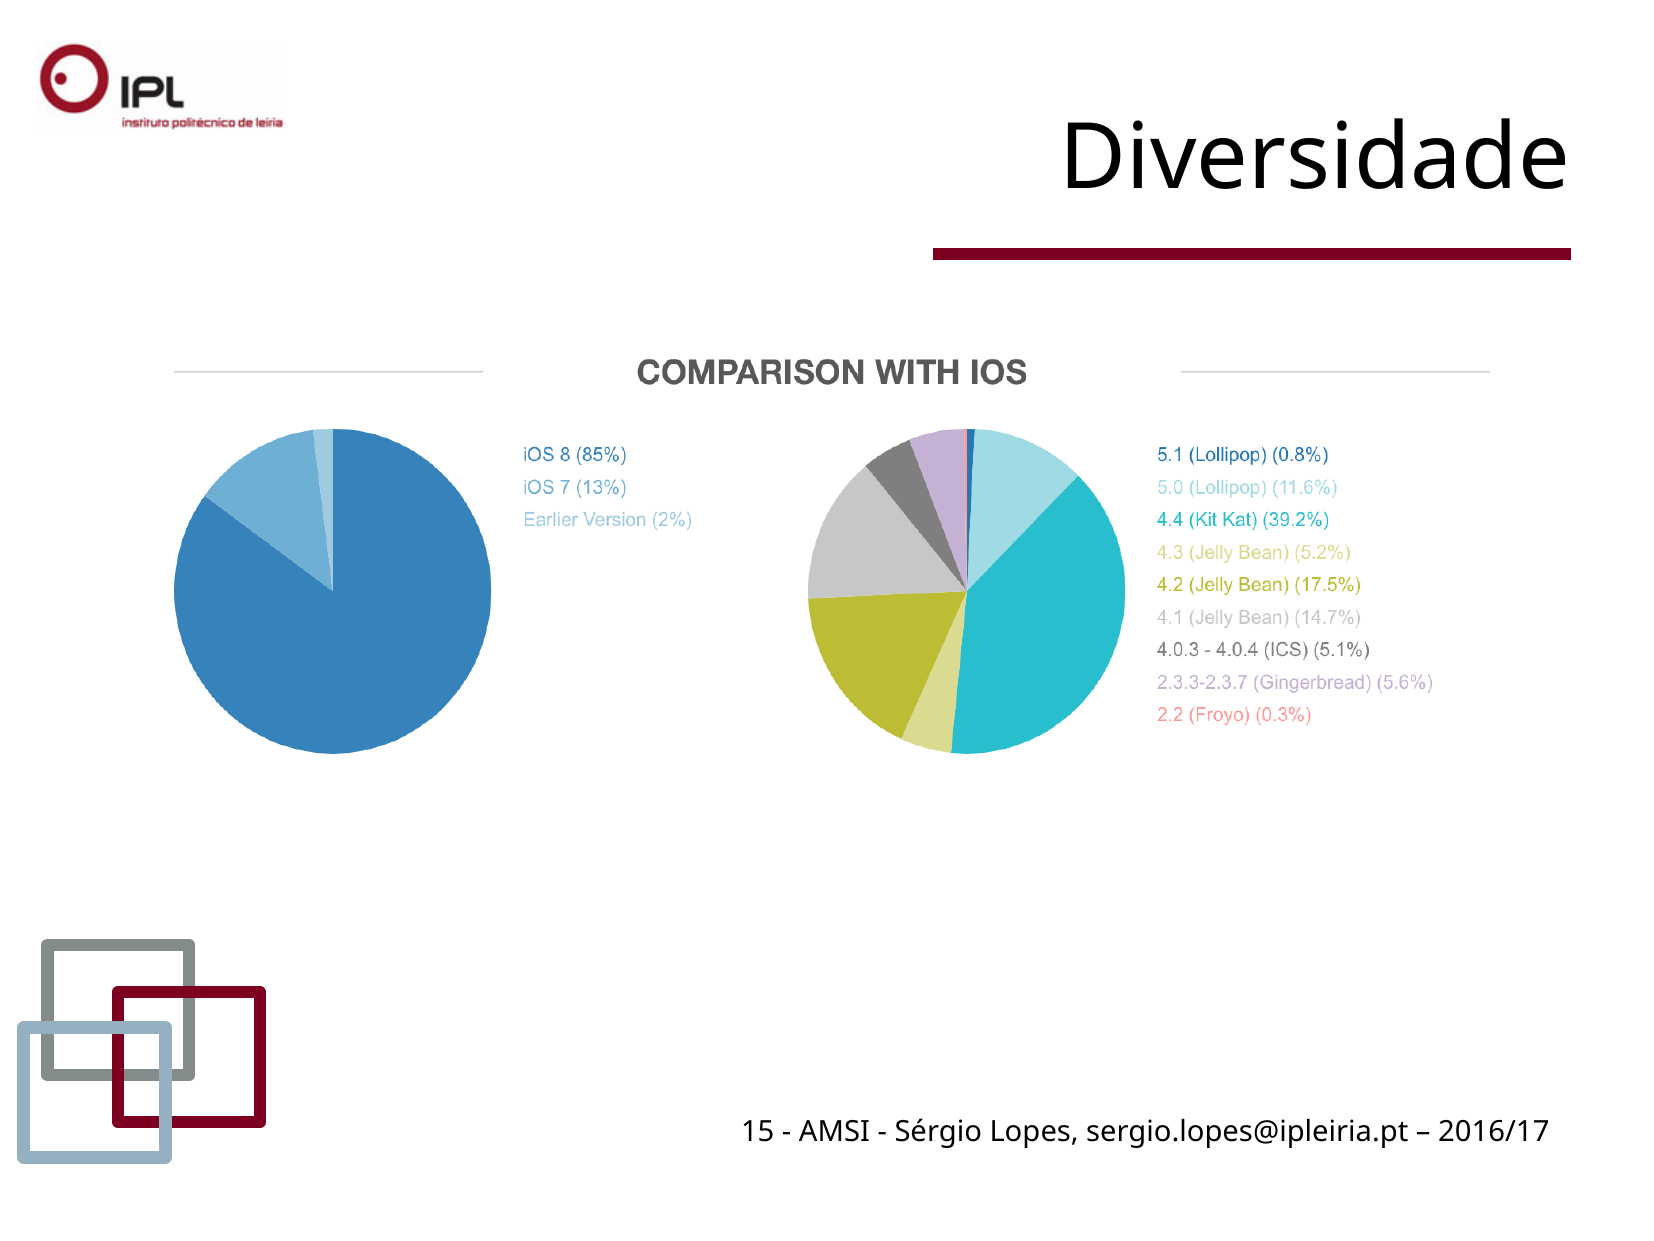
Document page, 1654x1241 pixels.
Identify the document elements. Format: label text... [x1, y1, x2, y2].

title Diversidade [82, 49, 1571, 257]
text_box 15 - AMSI - Sérgio Lopes, sergio.lopes@ipleiria.pt – 2016/17 [242, 1103, 1565, 1158]
picture [82, 295, 1583, 906]
picture [35, 41, 291, 133]
